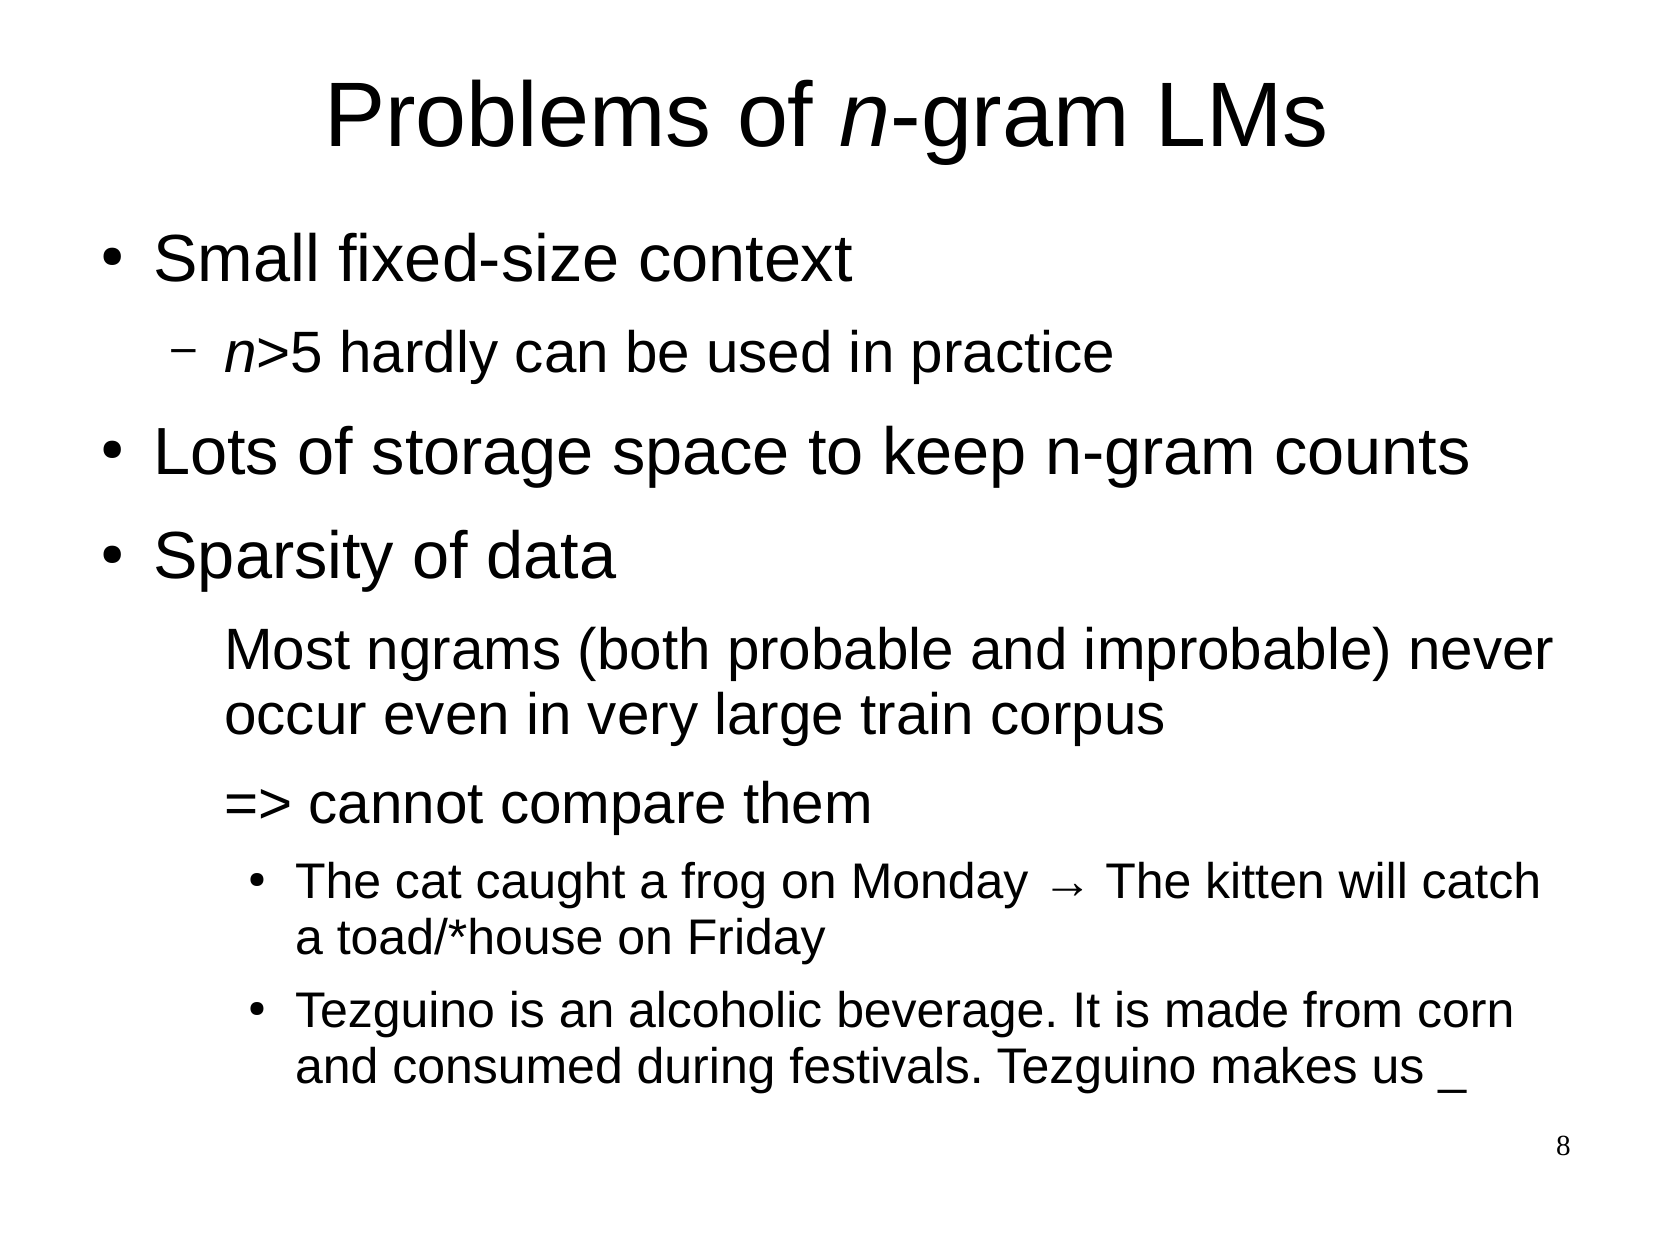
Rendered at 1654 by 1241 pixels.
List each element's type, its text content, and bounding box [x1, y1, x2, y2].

list Small fixed-size context n>5 hardly can be used in practice Lots of storage space to keep n-gram counts Sparsity of data Most ngrams (both probable and improbable) never occur even in very large train corpus => cannot compare them The cat caught a frog on Monday → The kitten will catch a toad/*house on Friday Tezguino is an alcoholic beverage. It is made from corn and consumed during festivals. Tezguino makes us _ [82, 221, 1571, 1241]
title Problems of n-gram LMs [82, 49, 1571, 181]
